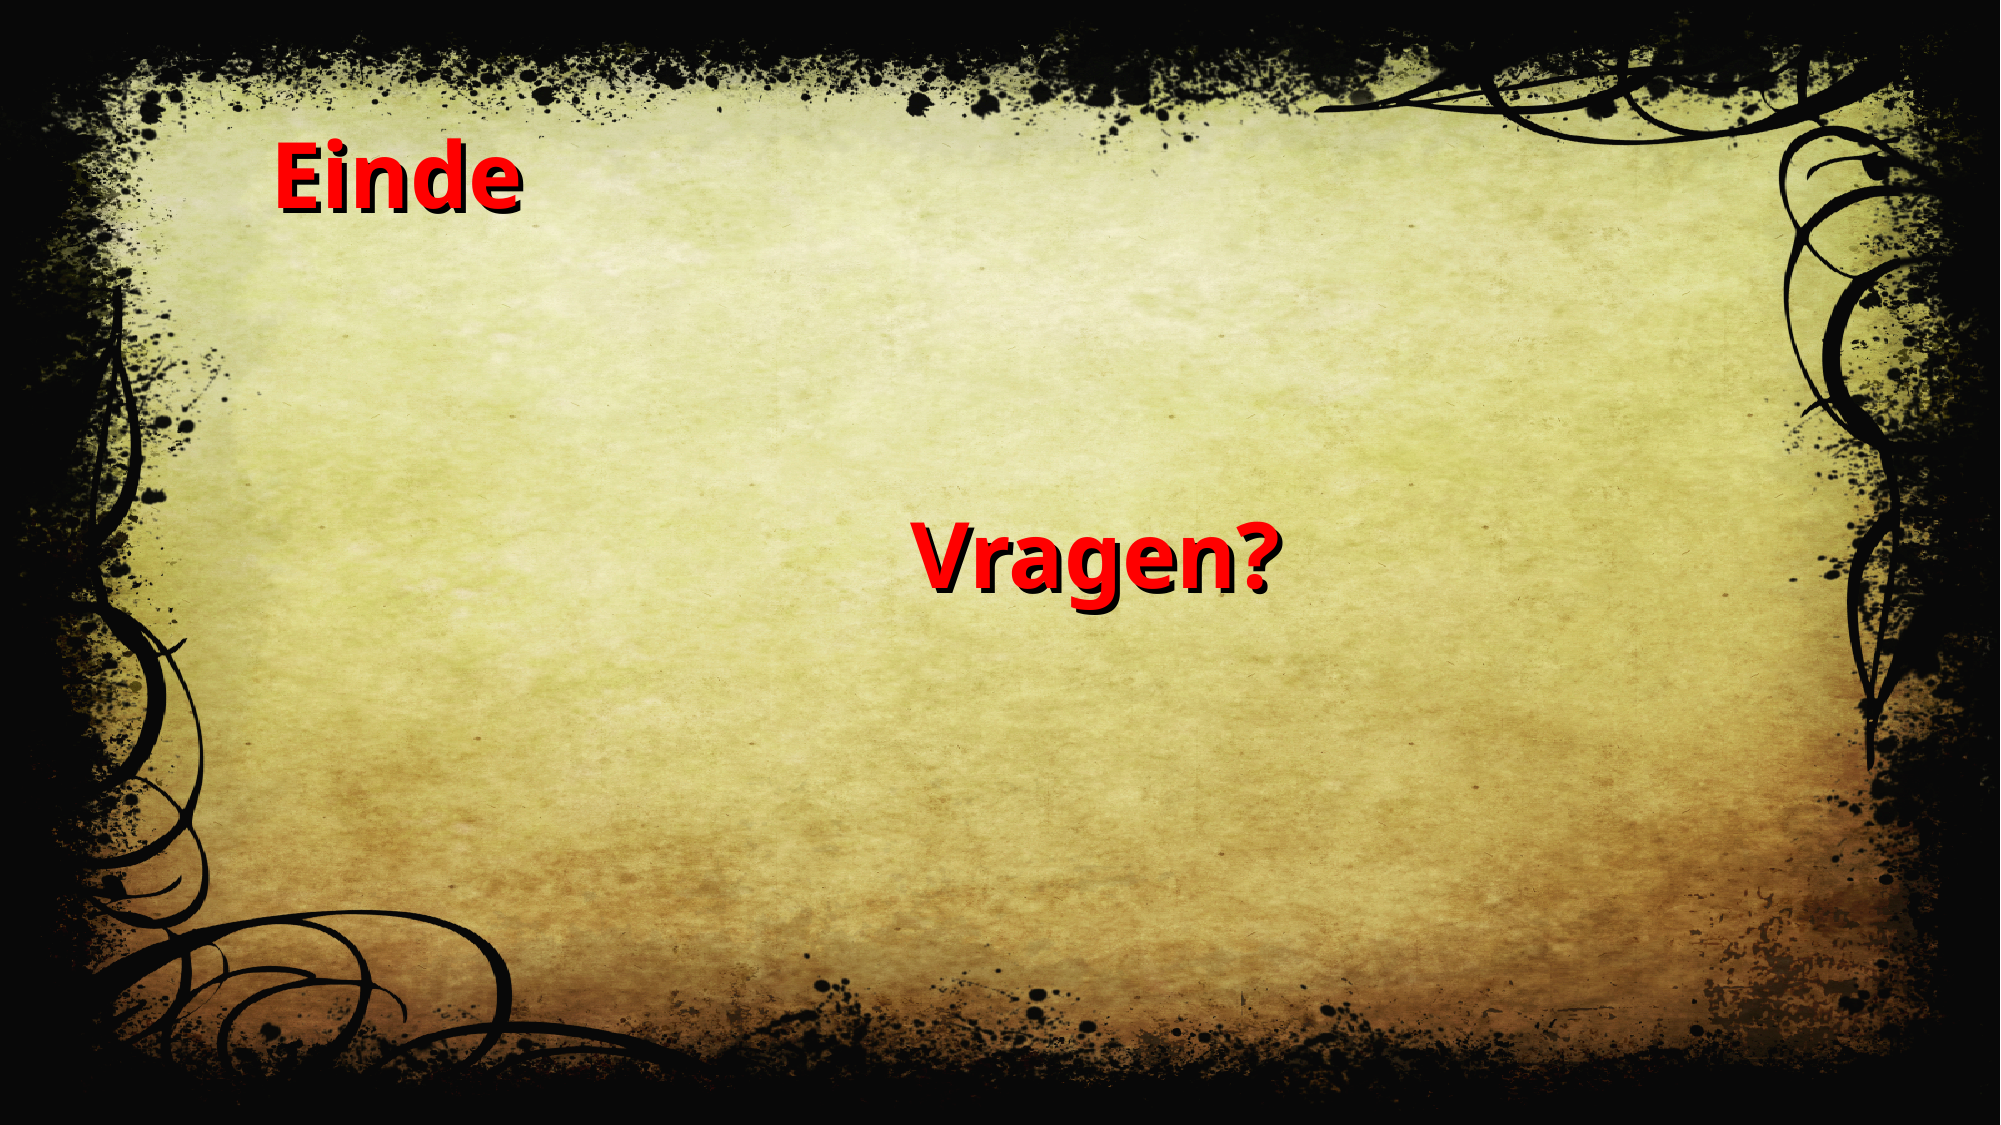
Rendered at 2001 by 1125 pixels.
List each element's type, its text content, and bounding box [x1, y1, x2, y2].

text_box Einde [255, 70, 1981, 289]
title Vragen? [206, 450, 1932, 668]
